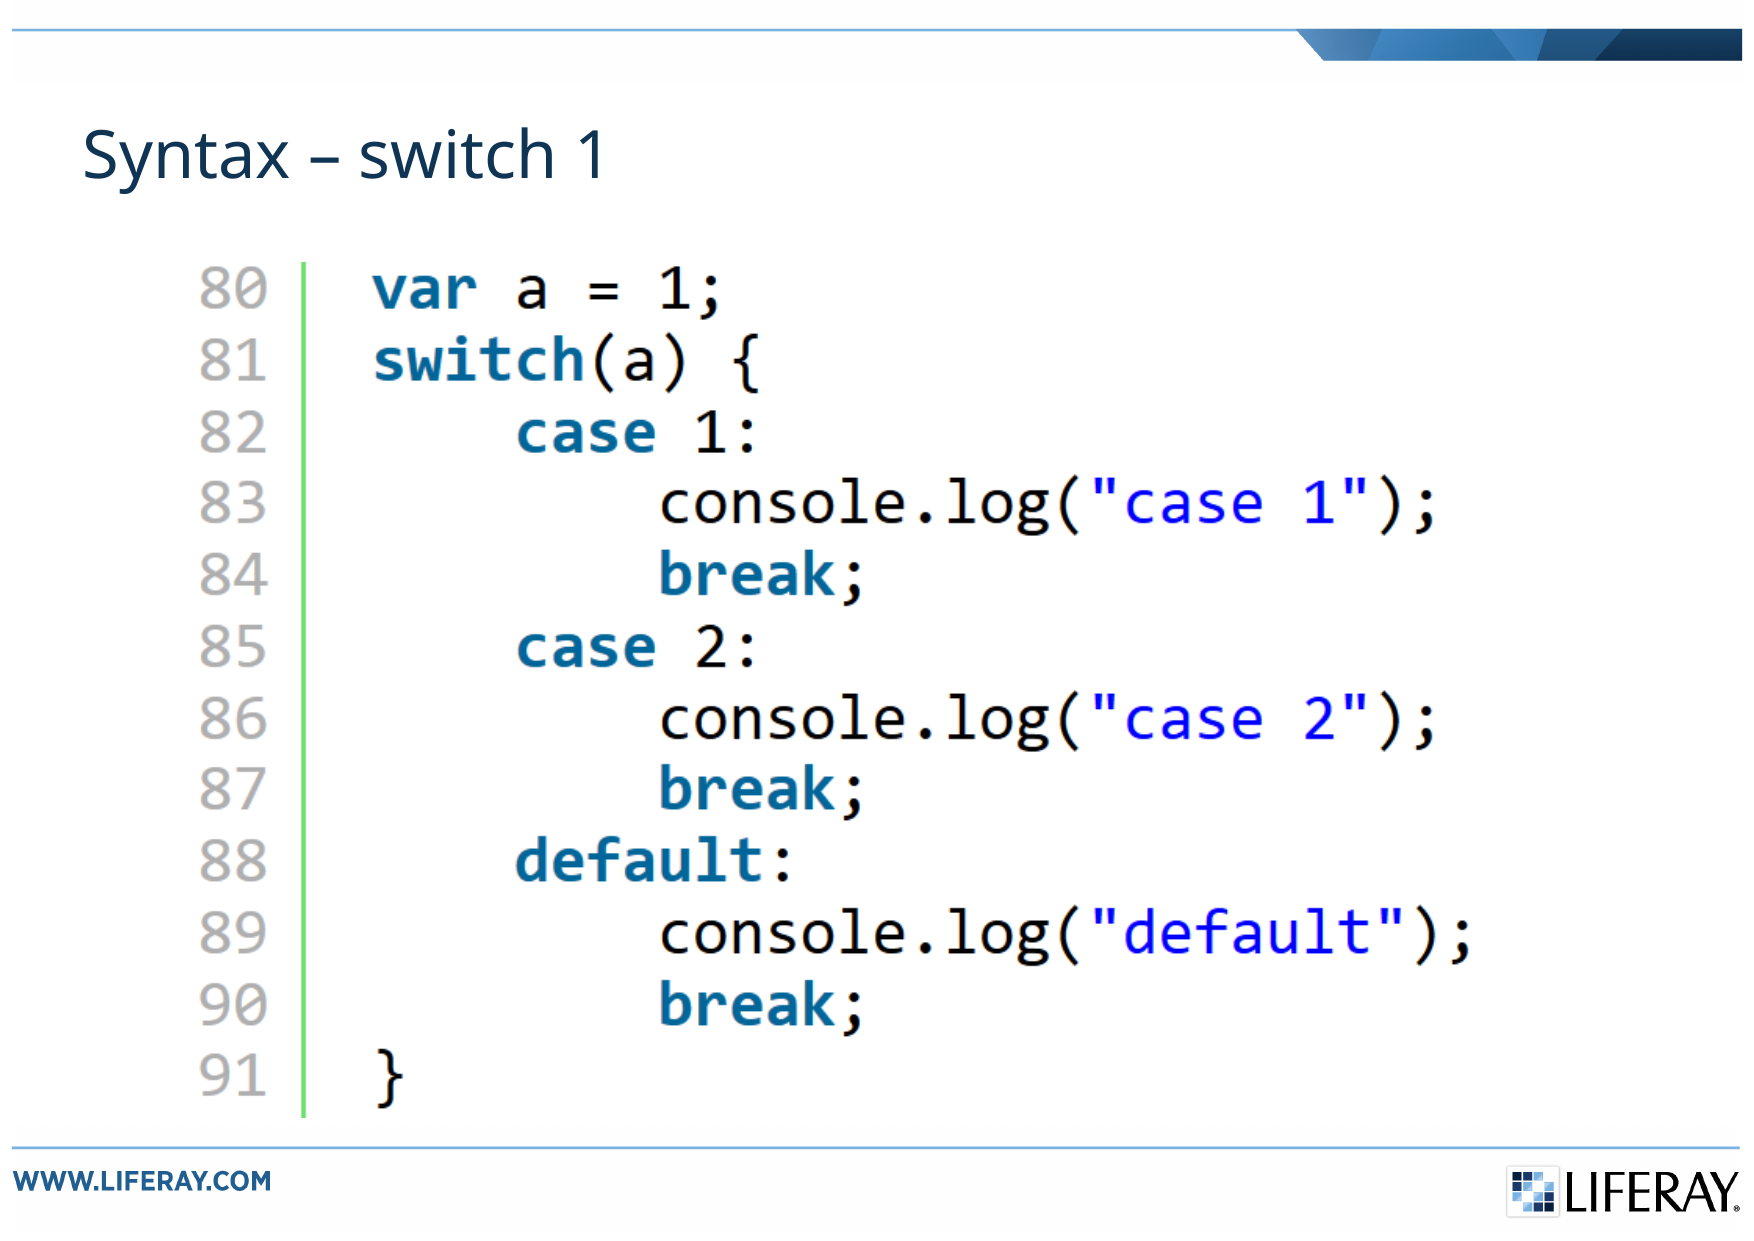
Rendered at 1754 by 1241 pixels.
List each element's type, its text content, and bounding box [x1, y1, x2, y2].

picture [10, 1124, 1741, 1234]
picture [192, 262, 1484, 1118]
picture [12, 0, 1743, 84]
title Syntax – switch 1 [82, 49, 1571, 257]
